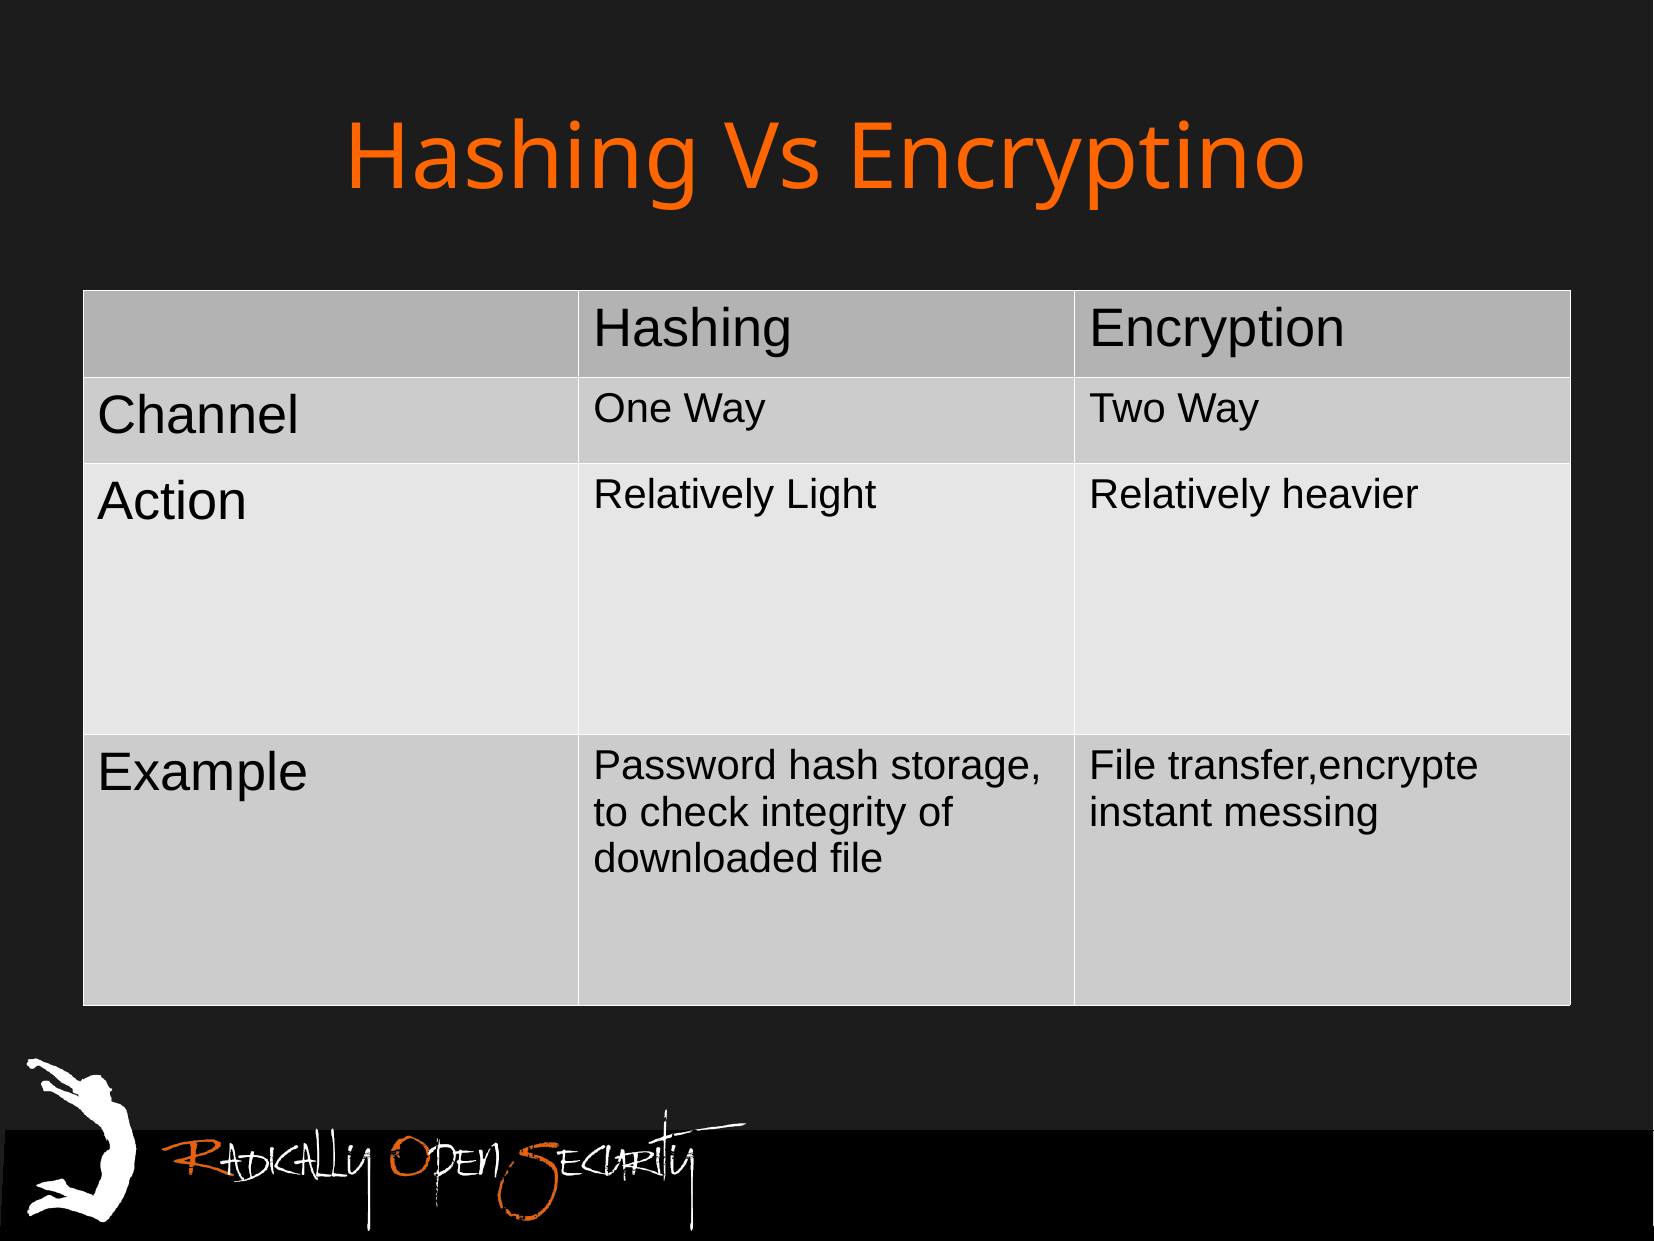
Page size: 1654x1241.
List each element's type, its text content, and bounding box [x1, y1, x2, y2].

table_cell Two Way [1075, 378, 1570, 463]
table_cell Relatively heavier [1075, 464, 1570, 734]
table_header Encryption [1075, 291, 1570, 377]
table_cell Action [84, 464, 578, 734]
table_cell Example [84, 735, 578, 1005]
picture [0, 1022, 778, 1241]
table_cell Password hash storage, to check integrity of downloaded file [579, 735, 1074, 1005]
title Hashing Vs Encryptino [82, 49, 1571, 257]
table_cell One Way [579, 378, 1074, 463]
table_cell Relatively Light [579, 464, 1074, 734]
table_cell File transfer,encrypte instant messing [1075, 735, 1570, 1005]
table_cell Channel [84, 378, 578, 463]
table_header [84, 291, 578, 377]
table_header Hashing [579, 291, 1074, 377]
